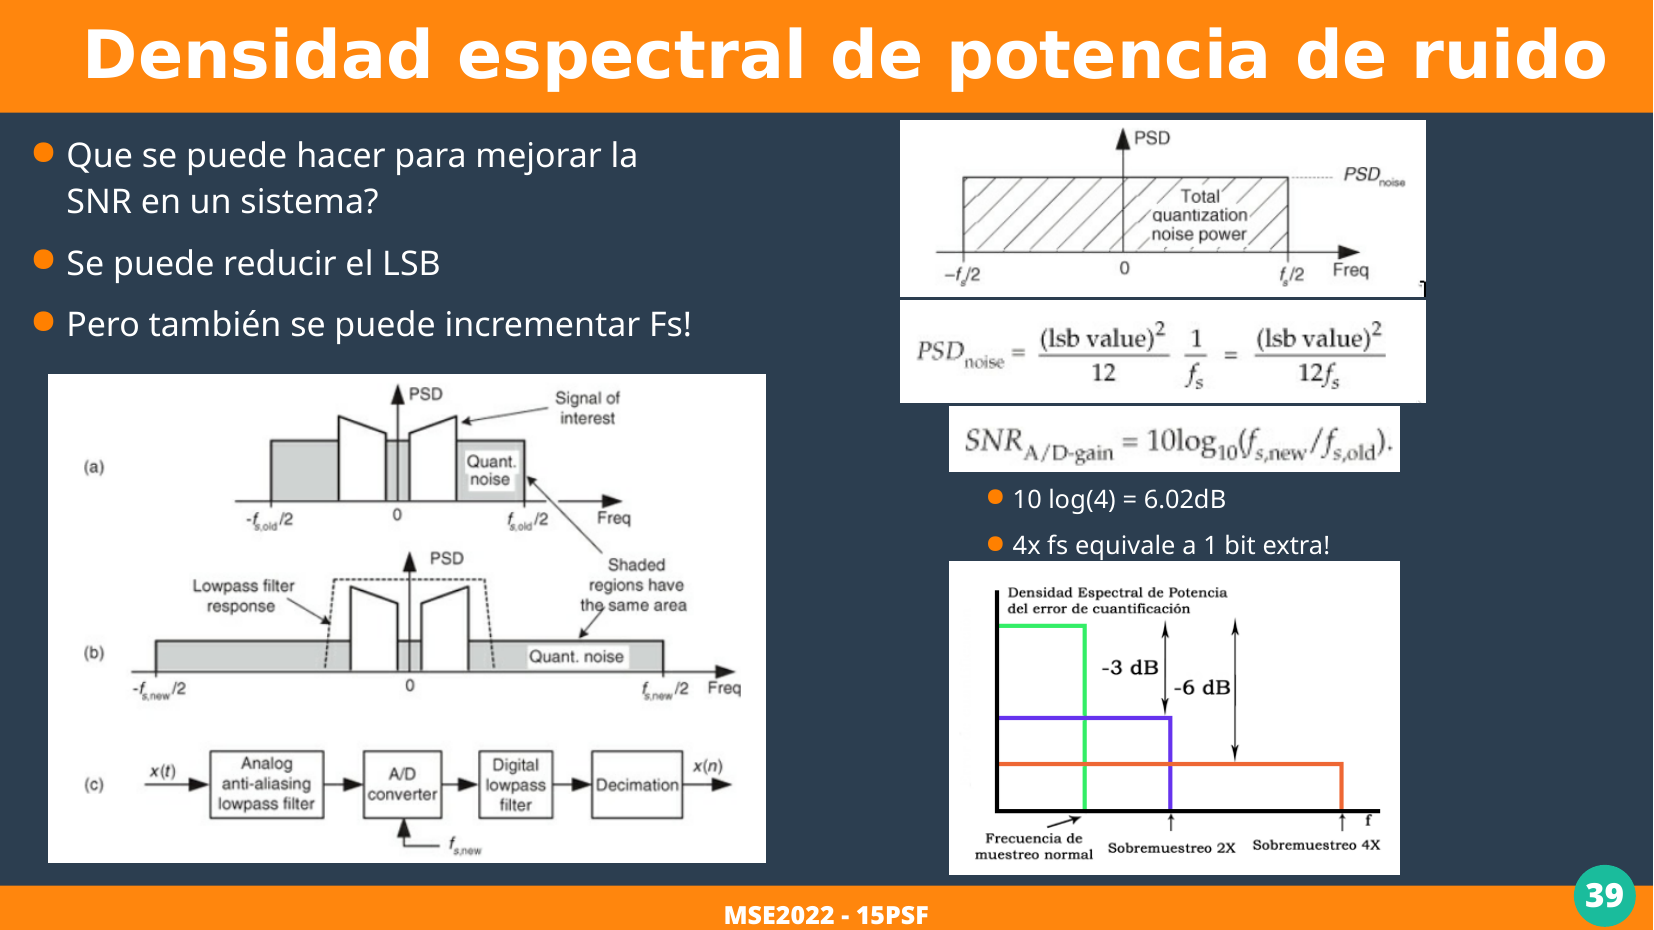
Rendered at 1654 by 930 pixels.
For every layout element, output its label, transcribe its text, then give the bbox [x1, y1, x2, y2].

list Que se puede hacer para mejorar la SNR en un sistema? Se puede reducir el LSB Pero también se puede incrementar Fs! [18, 131, 713, 376]
picture [949, 561, 1400, 875]
list 10 log(4) = 6.02dB 4x fs equivale a 1 bit extra! [976, 481, 1400, 563]
picture [900, 300, 1426, 403]
picture [900, 120, 1426, 297]
title Densidad espectral de potencia de ruido [0, 16, 1651, 113]
picture [949, 406, 1400, 472]
picture [48, 374, 766, 863]
